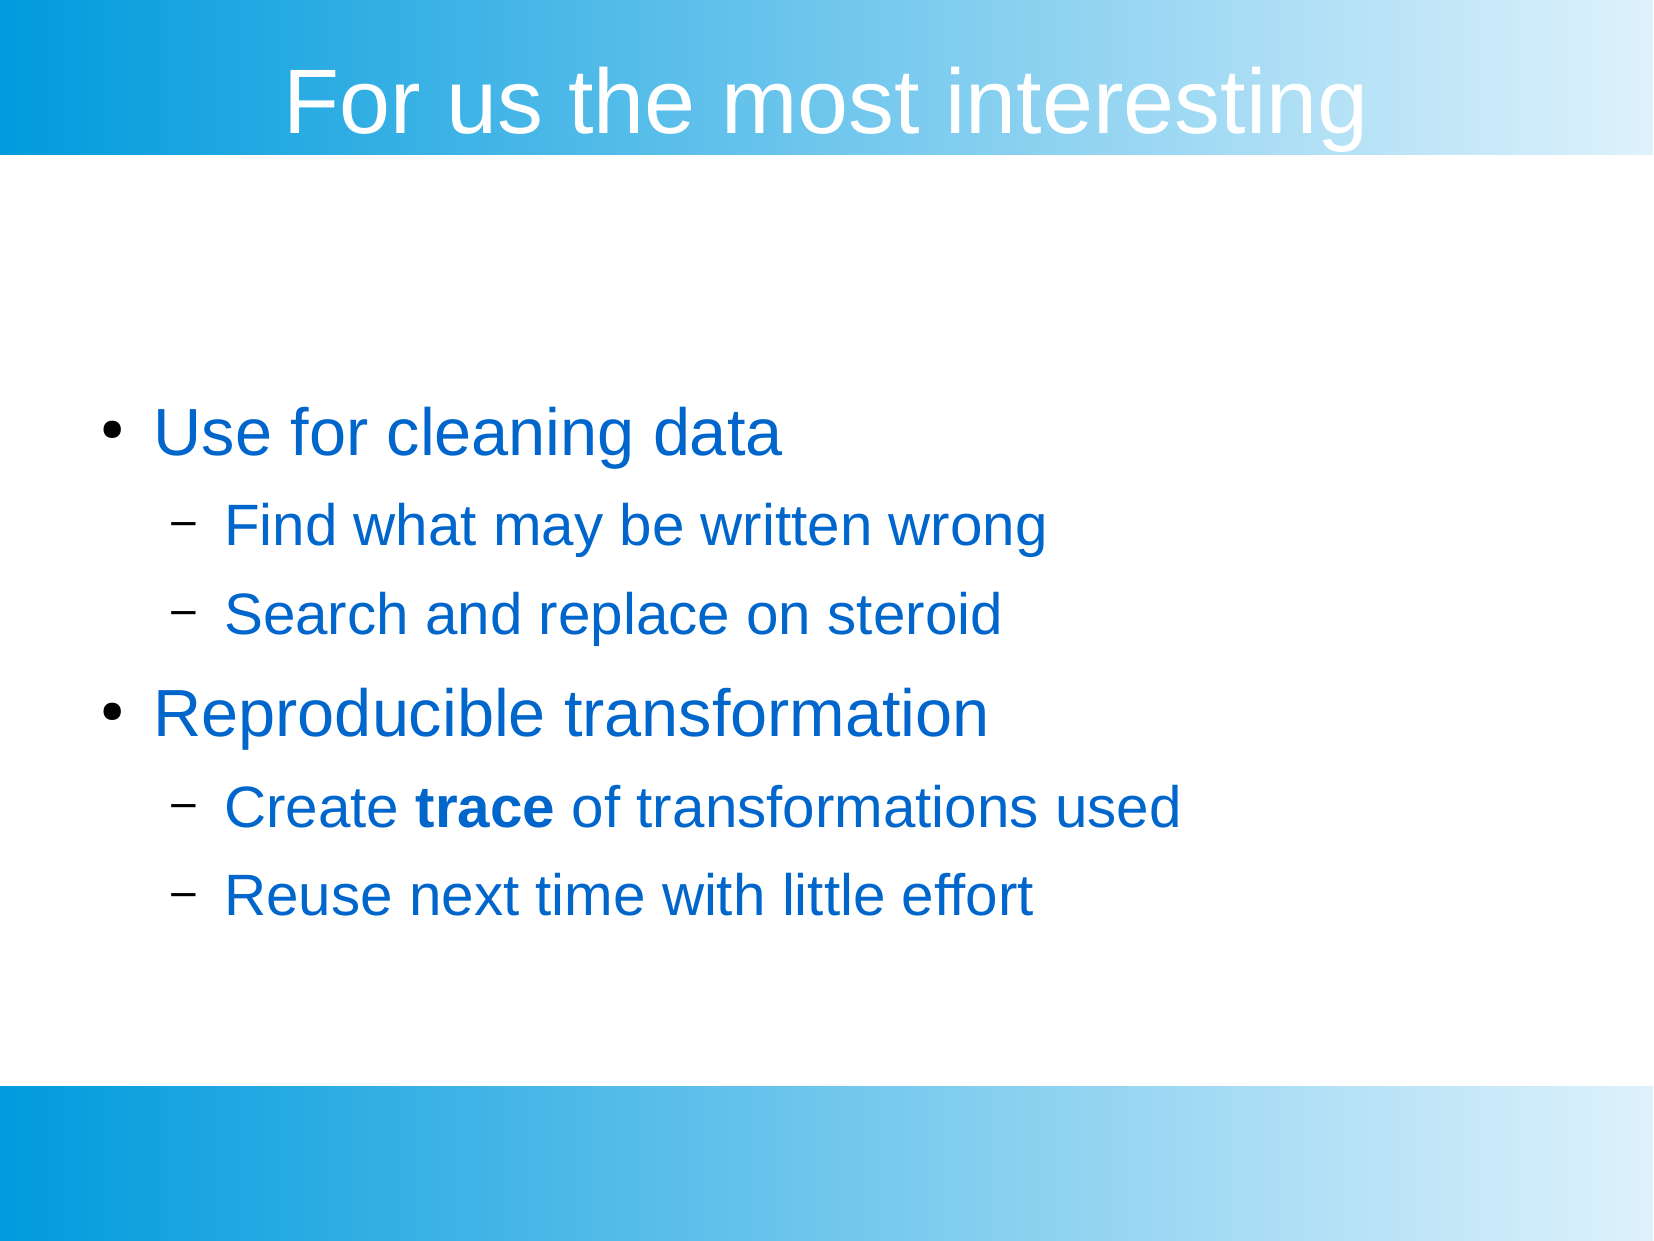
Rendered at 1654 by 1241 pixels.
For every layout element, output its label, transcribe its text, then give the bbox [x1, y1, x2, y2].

title For us the most interesting [82, 49, 1571, 155]
list Use for cleaning data Find what may be written wrong Search and replace on steroid Reproducible transformation Create trace of transformations used Reuse next time with little effort [82, 290, 1571, 1010]
